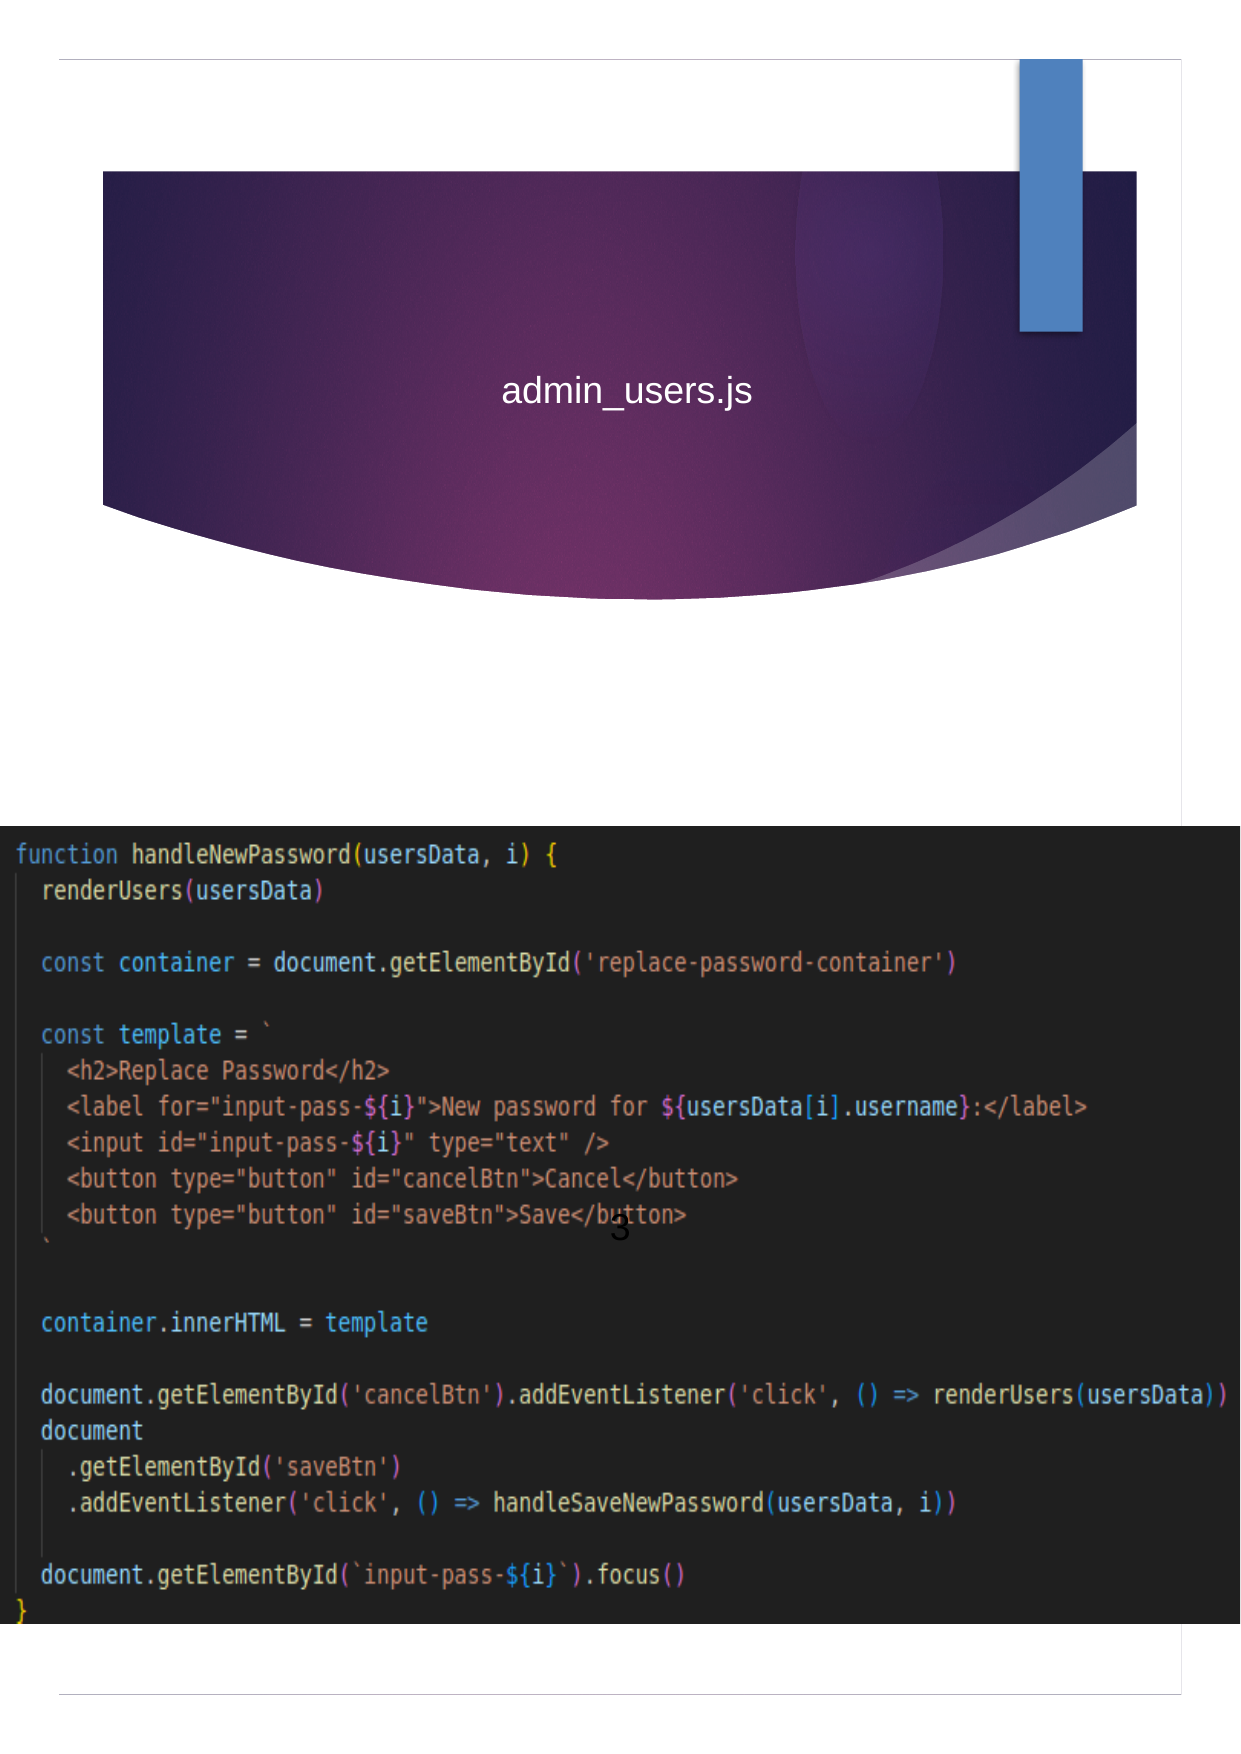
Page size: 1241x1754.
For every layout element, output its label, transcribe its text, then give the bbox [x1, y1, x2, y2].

text_box admin_users.js [485, 358, 770, 459]
text_box 3 [0, 826, 1241, 1625]
picture [103, 172, 1136, 599]
